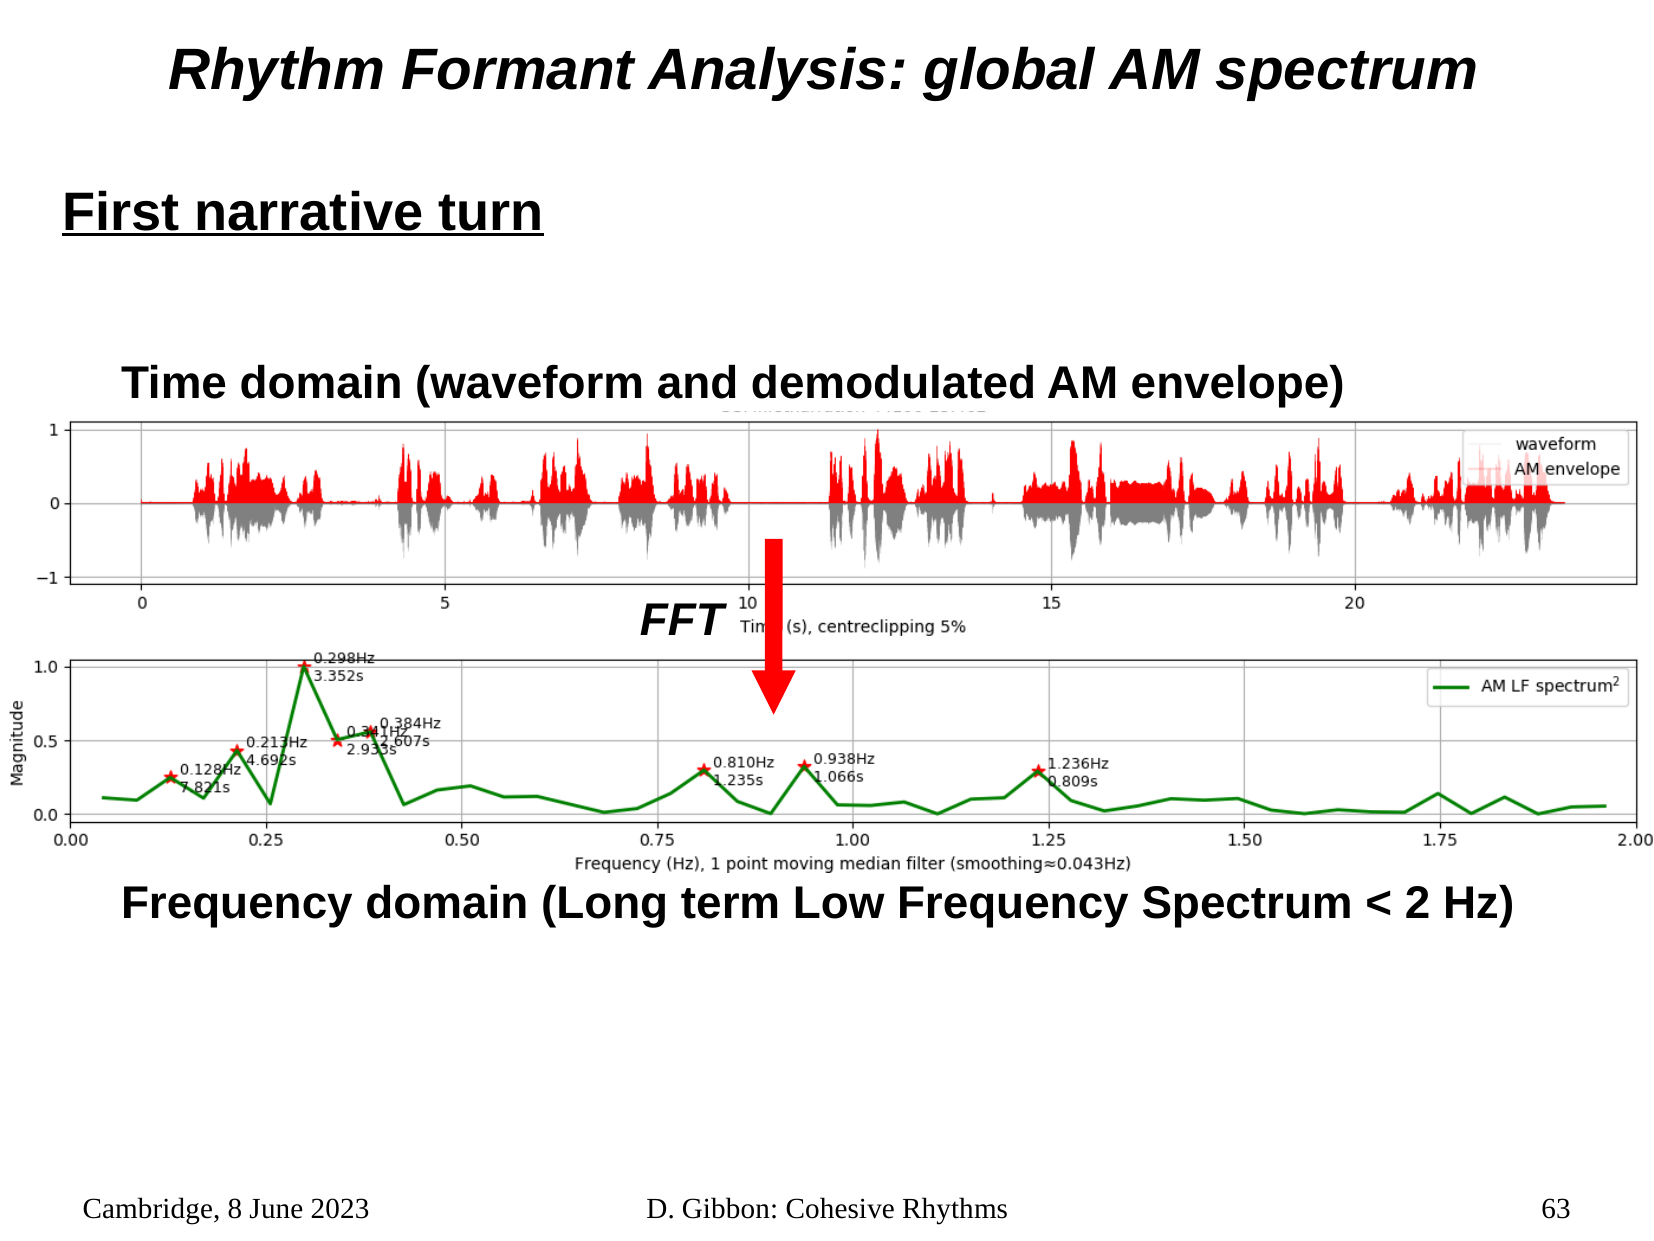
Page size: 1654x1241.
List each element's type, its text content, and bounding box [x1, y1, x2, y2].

title Rhythm Formant Analysis: global AM spectrum [11, 19, 1636, 119]
text_box FFT [596, 586, 764, 663]
picture [0, 399, 1654, 873]
text_box First narrative turn [47, 183, 1211, 241]
text_box Frequency domain (Long term Low Frequency Spectrum < 2 Hz) [106, 873, 1625, 932]
text_box Time domain (waveform and demodulated AM envelope) [106, 354, 1388, 412]
